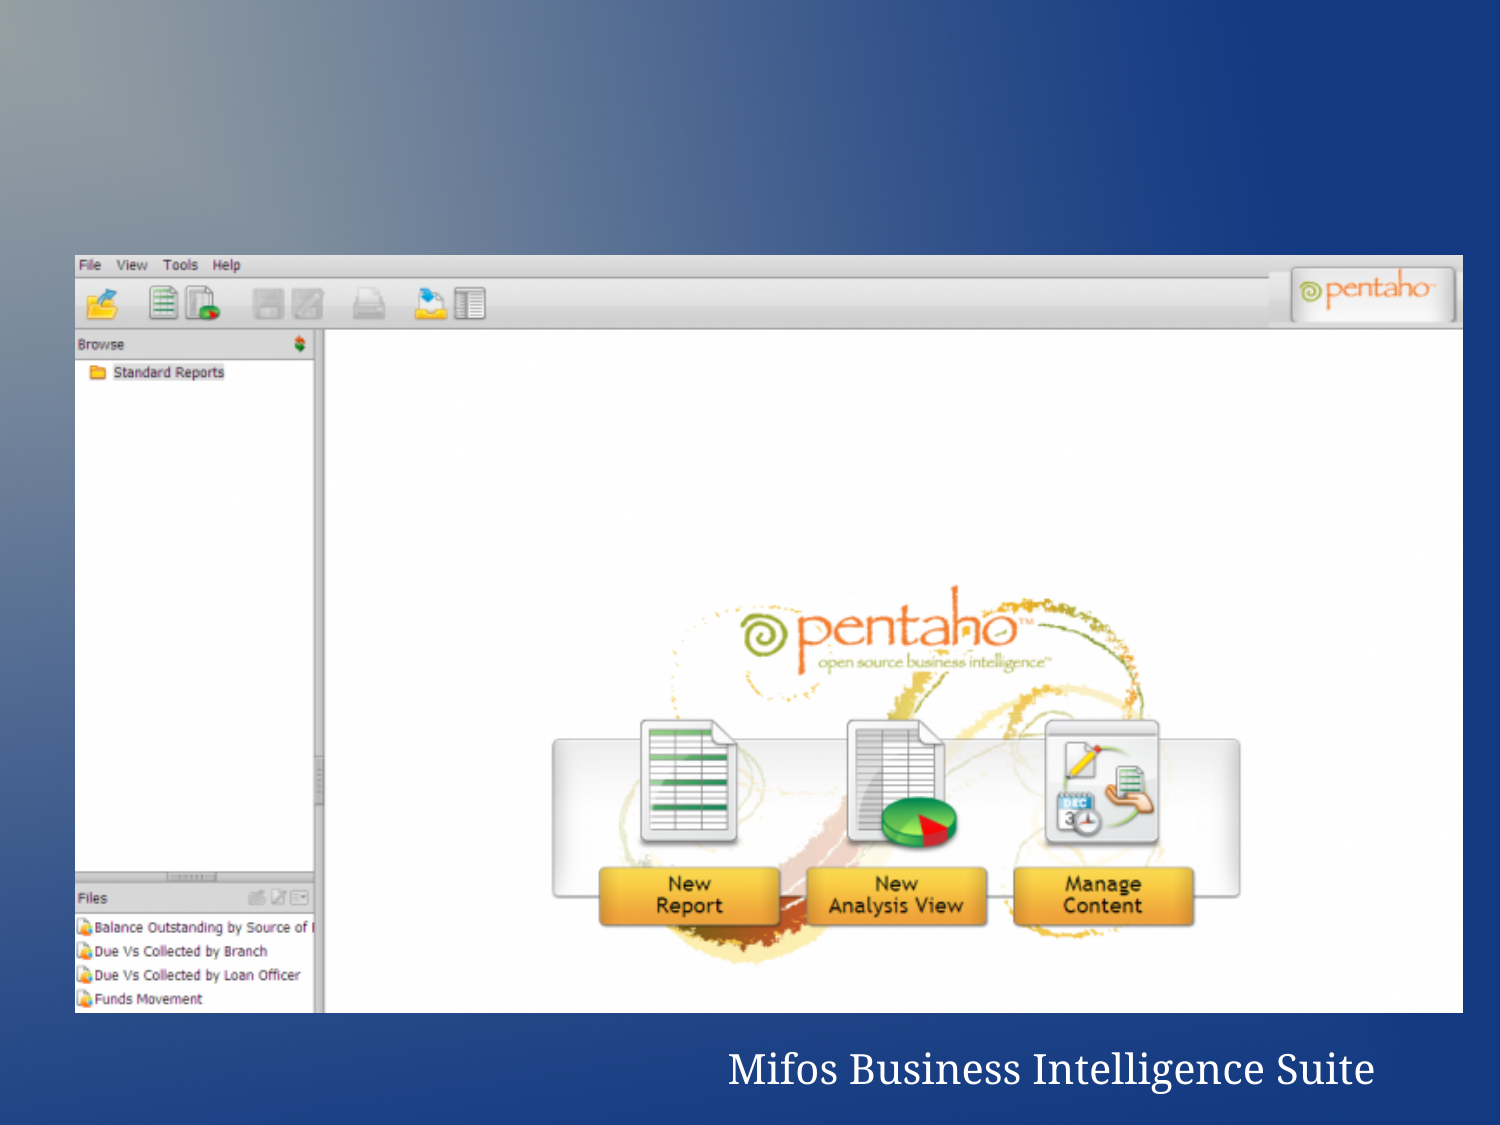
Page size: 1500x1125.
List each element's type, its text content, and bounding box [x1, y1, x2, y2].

picture [0, 0, 1500, 1125]
text_box Mifos Business Intelligence Suite [712, 1022, 1488, 1100]
